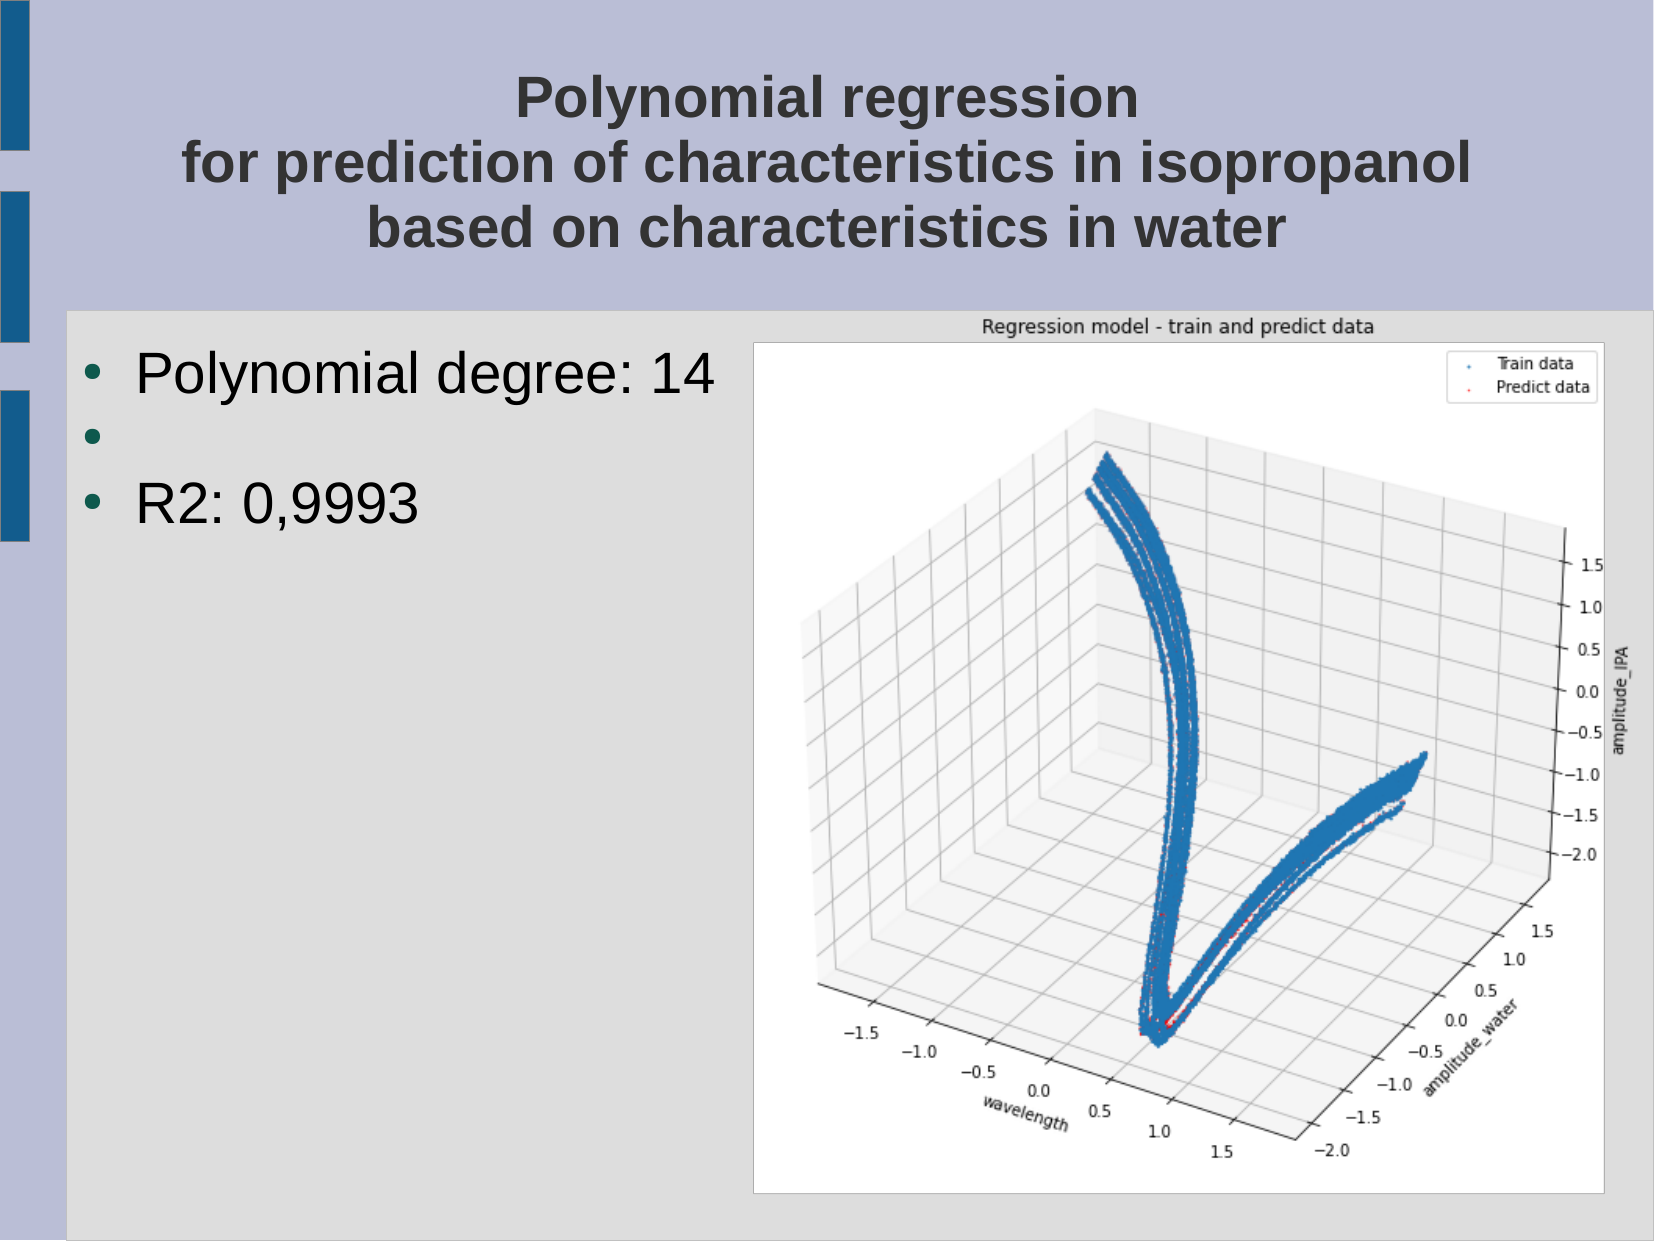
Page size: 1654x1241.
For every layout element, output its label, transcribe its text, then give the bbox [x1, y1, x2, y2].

picture [743, 307, 1642, 1205]
list Polynomial degree: 14 R2: 0,9993 [64, 340, 743, 1123]
title Polynomial regression for prediction of characteristics in isopropanol based on characteristics in water [121, 59, 1534, 267]
